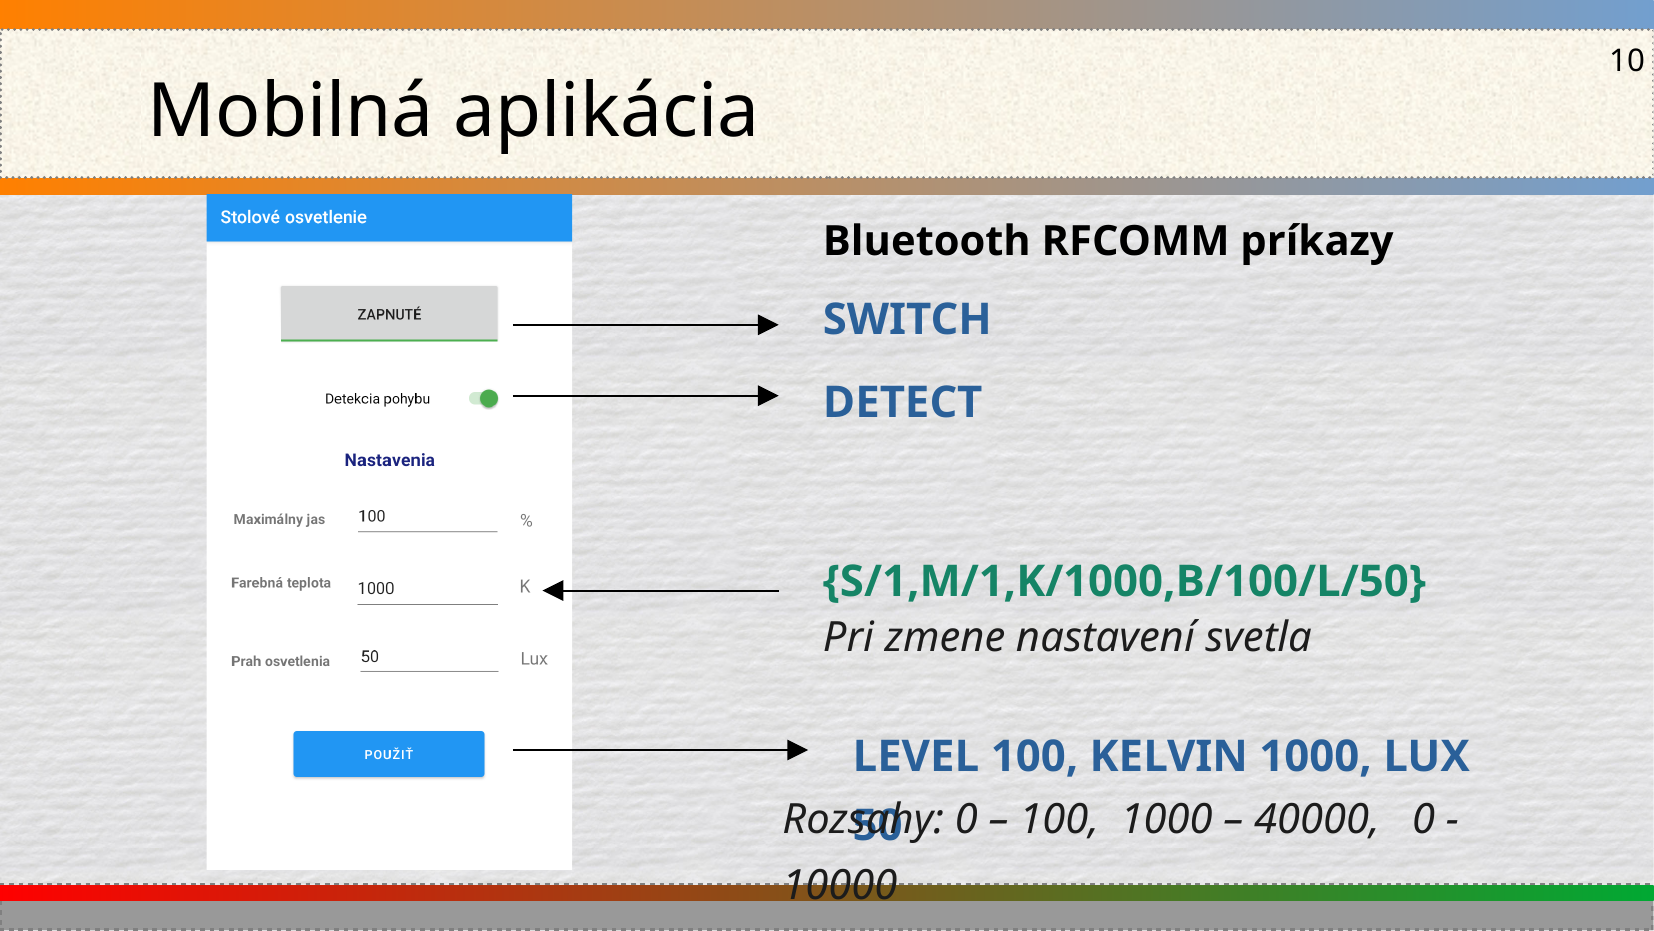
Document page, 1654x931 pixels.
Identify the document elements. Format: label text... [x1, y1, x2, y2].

text_box Pri zmene nastavení svetla [808, 590, 1547, 674]
text_box SWITCH [808, 271, 1045, 354]
text_box [0, 0, 1654, 195]
text_box Bluetooth RFCOMM príkazy [808, 194, 1458, 279]
picture [0, 194, 1654, 885]
text_box LEVEL 100, KELVIN 1000, LUX 50 [837, 708, 1488, 773]
picture [880, 872, 892, 885]
picture [811, 872, 823, 885]
picture [857, 872, 869, 885]
text_box Rozsahy: 0 – 100, 1000 – 40000, 0 - 10000 [767, 773, 1506, 857]
title Mobilná aplikácia [147, 29, 1270, 185]
text_box [0, 885, 1654, 931]
text_box DETECT [808, 354, 1045, 441]
text_box [857, 885, 869, 896]
text_box {S/1,M/1,K/1000,B/100/L/50} [808, 533, 1458, 590]
text_box [880, 885, 892, 896]
text_box <číslo> [1594, 31, 1654, 91]
text_box [834, 885, 846, 896]
picture [834, 872, 846, 885]
text_box [811, 885, 823, 896]
